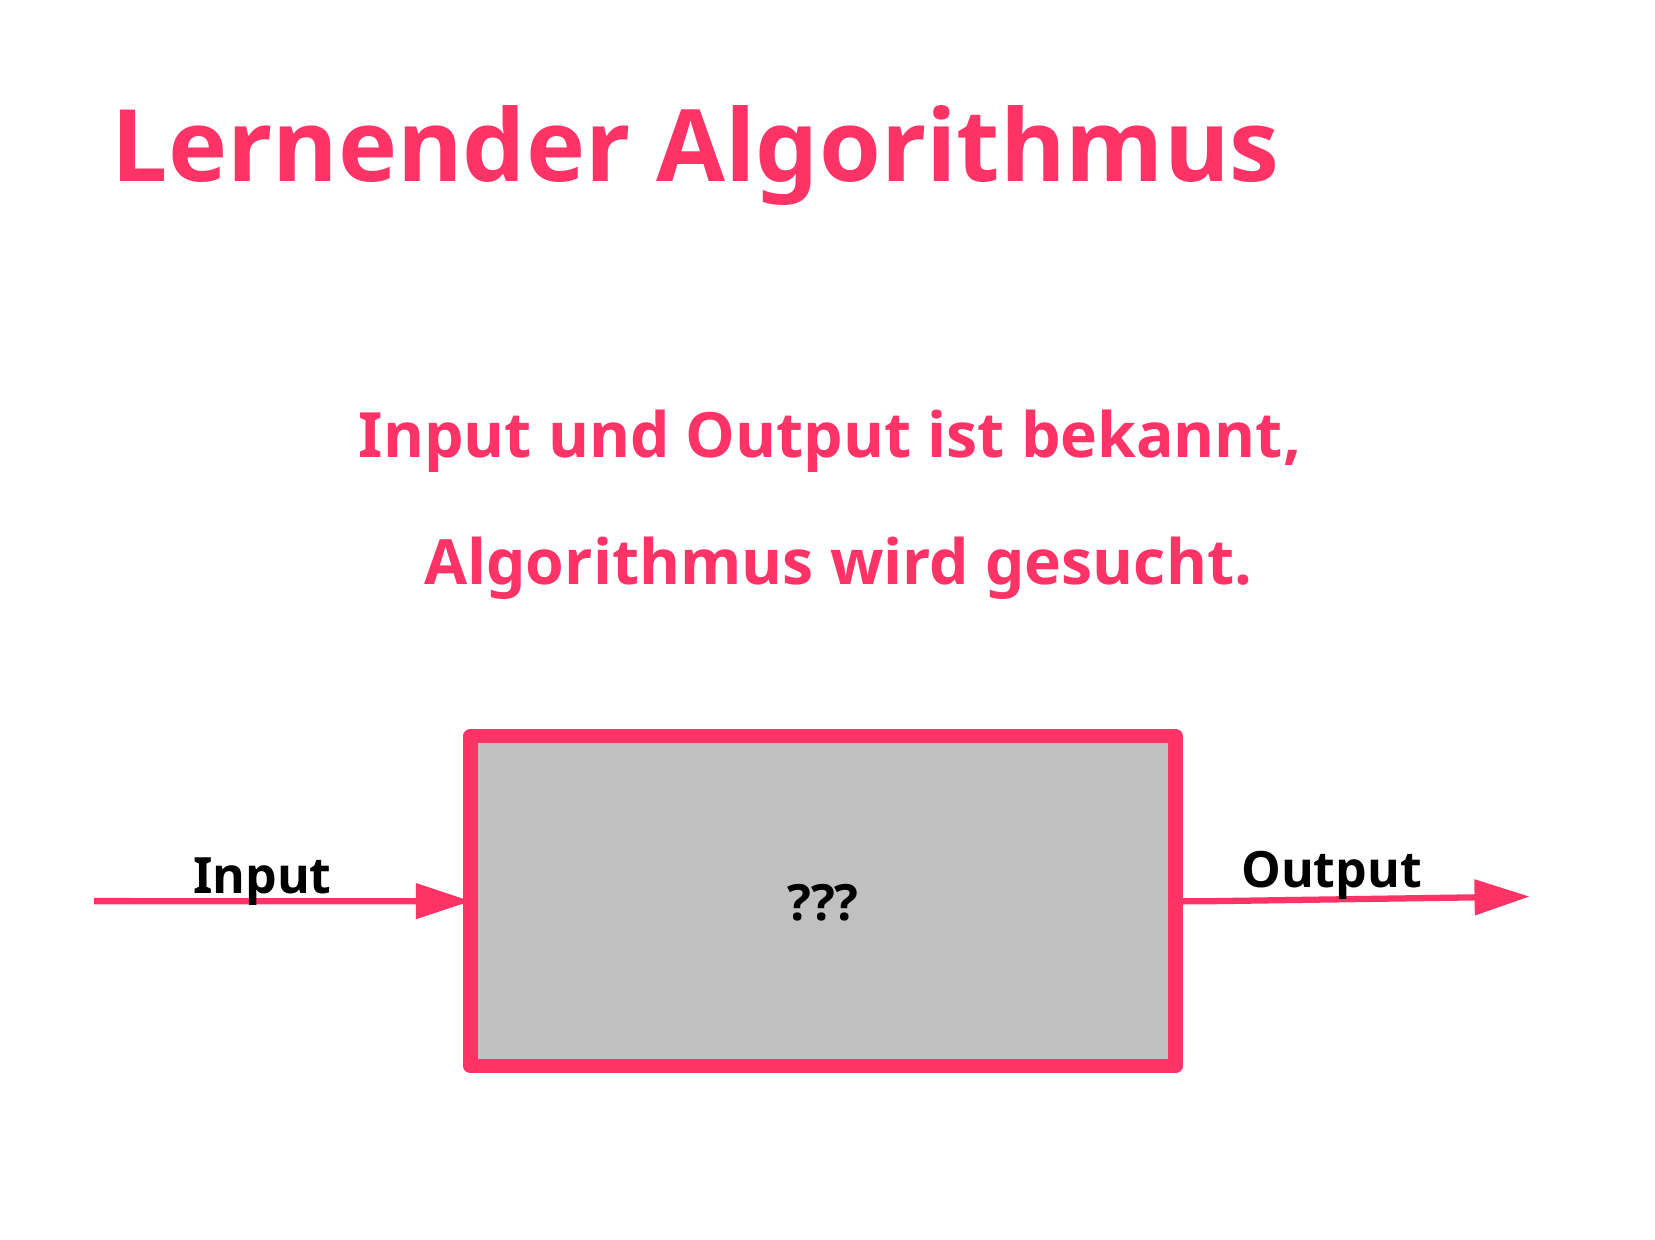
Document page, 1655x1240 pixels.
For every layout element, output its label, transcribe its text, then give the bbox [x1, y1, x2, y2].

text_box Output [1173, 826, 1489, 898]
text_box ??? [470, 736, 1176, 1067]
title Input und Output ist bekannt, Algorithmus wird gesucht. [123, 340, 1519, 611]
text_box Input [75, 832, 451, 904]
text_box Lernender Algorithmus [96, 67, 1561, 307]
